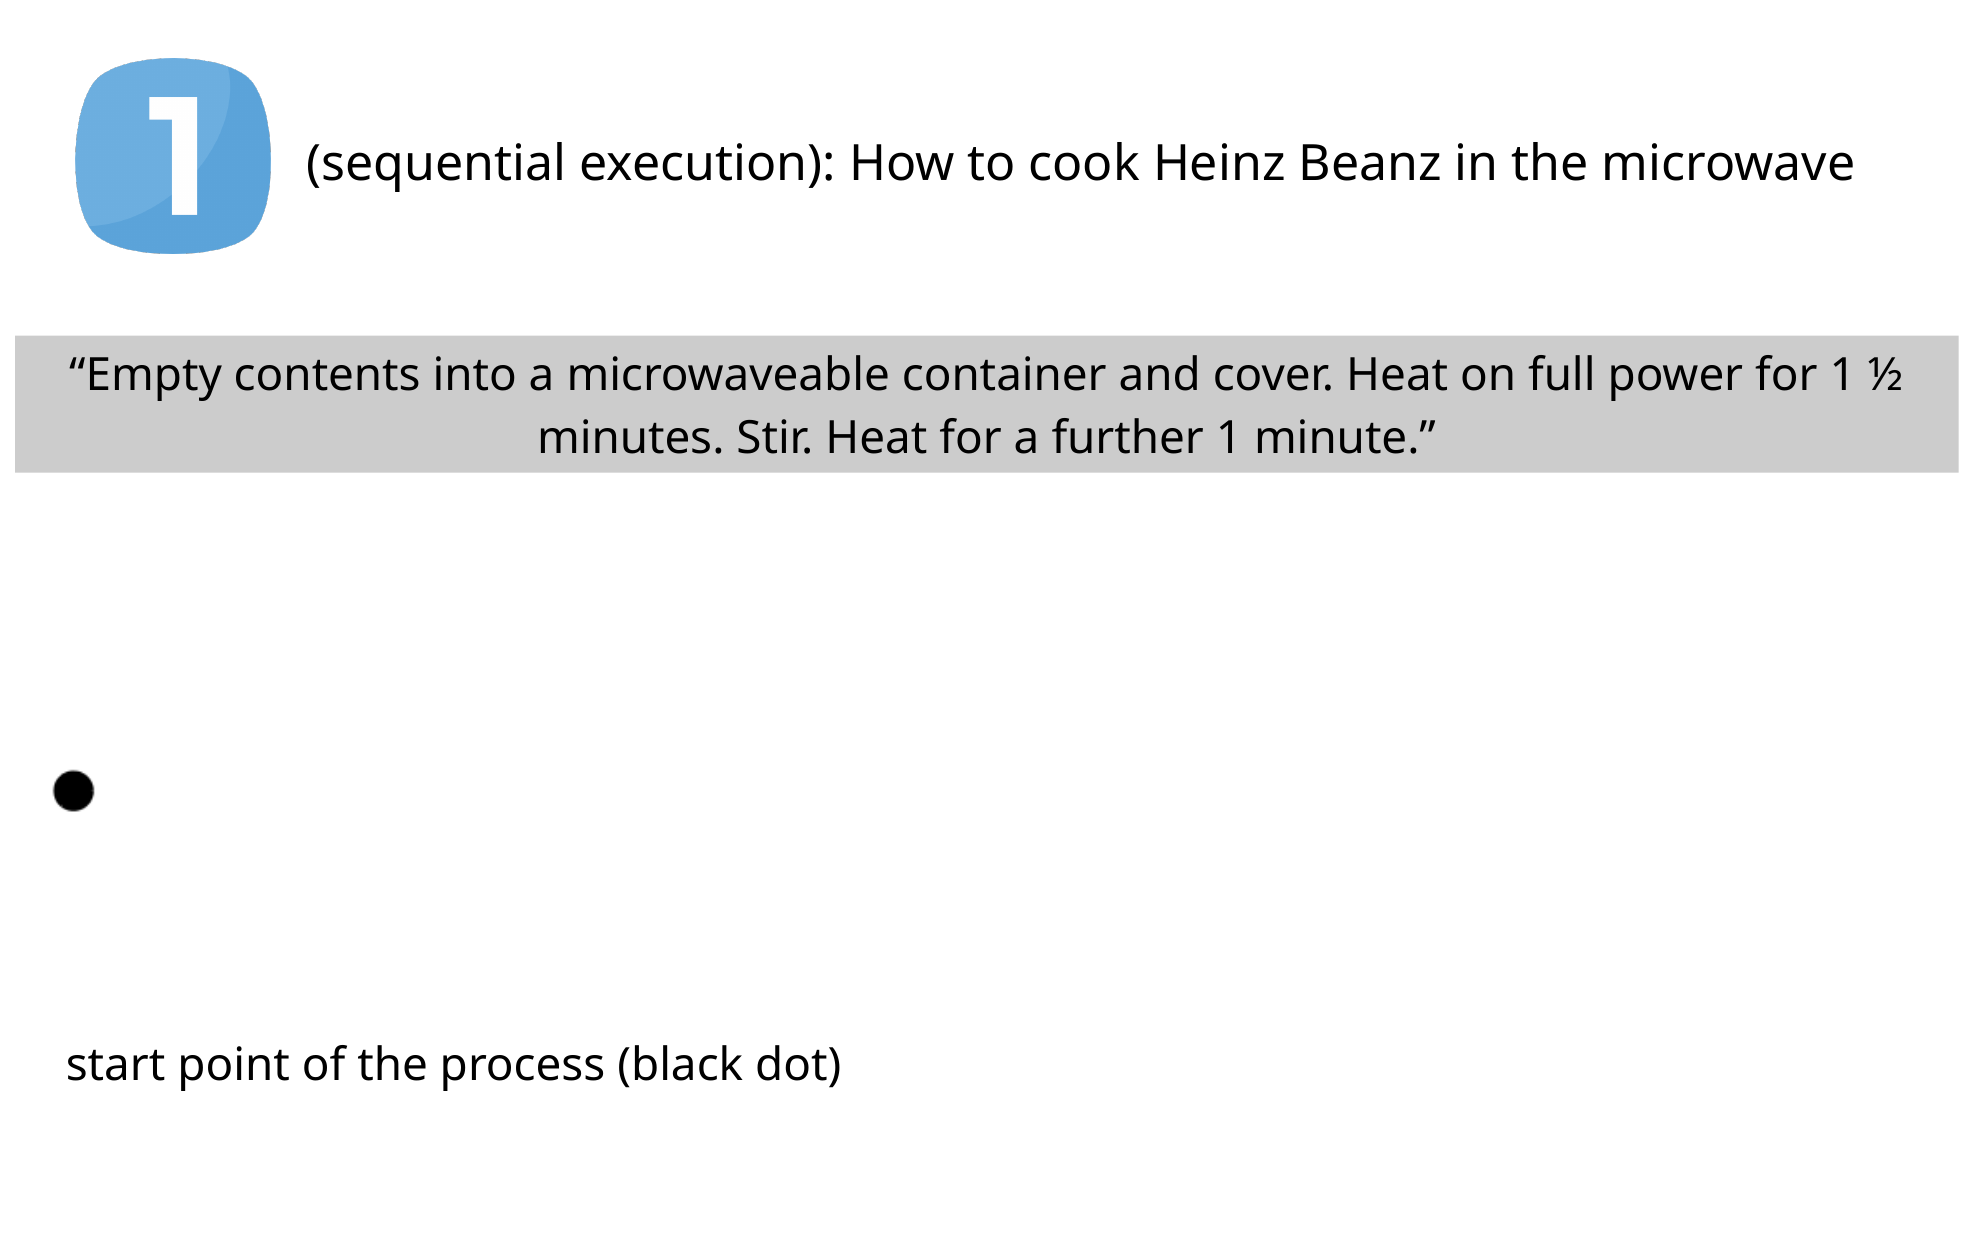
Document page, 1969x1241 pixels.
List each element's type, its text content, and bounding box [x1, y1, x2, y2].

text_box (sequential execution): How to cook Heinz Beanz in the microwave [300, 96, 1921, 226]
text_box “Empty contents into a microwaveable container and cover. Heat on full power for 1 ½ minutes. Stir. Heat for a further 1 minute.” [15, 345, 1959, 464]
picture [75, 58, 271, 254]
text_box start point of the process (black dot) [60, 1003, 976, 1122]
picture [40, 757, 106, 826]
